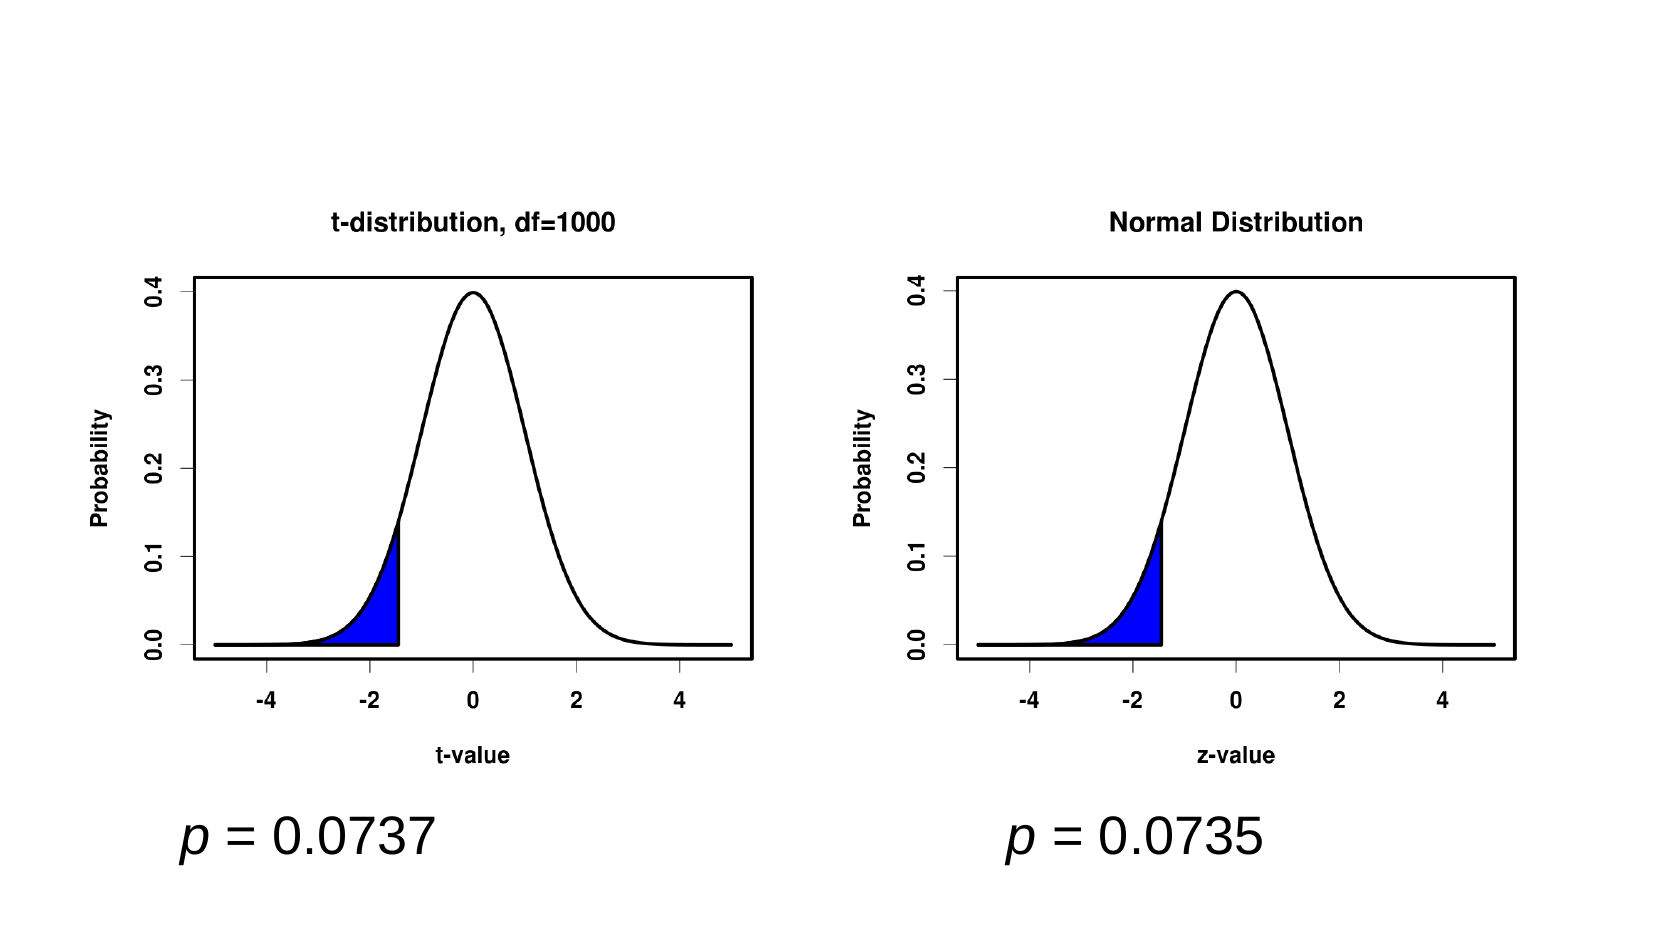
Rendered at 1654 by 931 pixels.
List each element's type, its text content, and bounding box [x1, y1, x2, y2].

picture [82, 165, 809, 798]
picture [845, 165, 1572, 798]
text_box p = 0.0737 [165, 797, 497, 931]
text_box p = 0.0735 [992, 797, 1335, 931]
